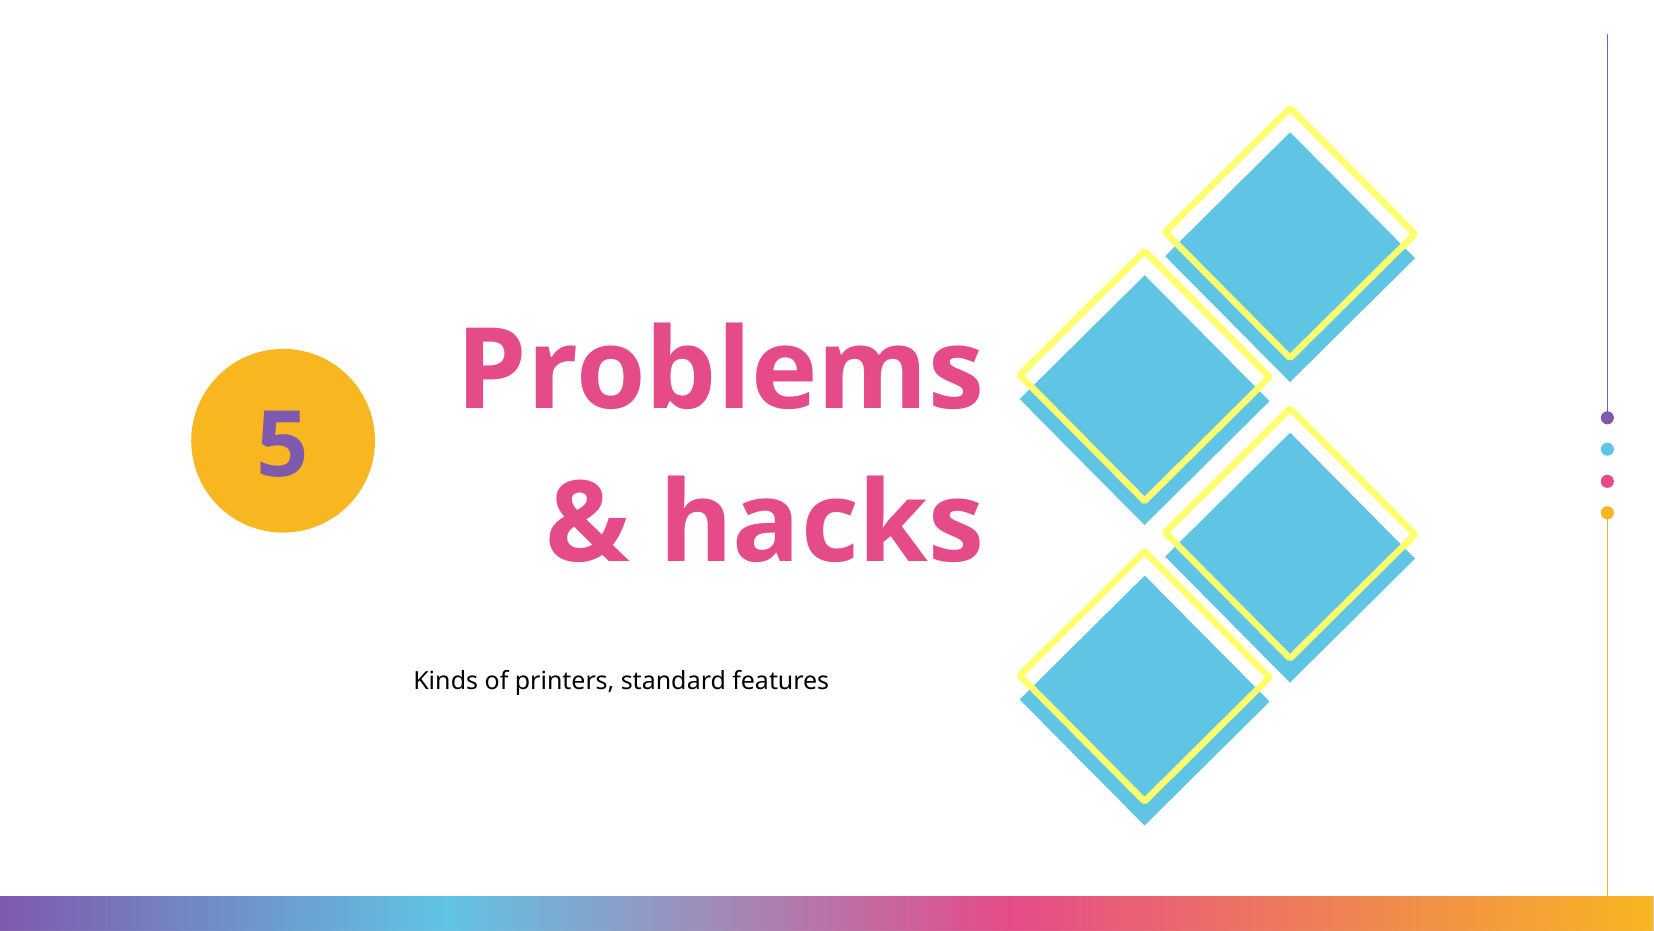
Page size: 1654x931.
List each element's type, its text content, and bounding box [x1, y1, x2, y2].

title Problems & hacks [318, 288, 985, 595]
picture [0, 896, 1654, 931]
text_box 5 [191, 348, 318, 533]
title Kinds of printers, standard features [413, 591, 900, 768]
